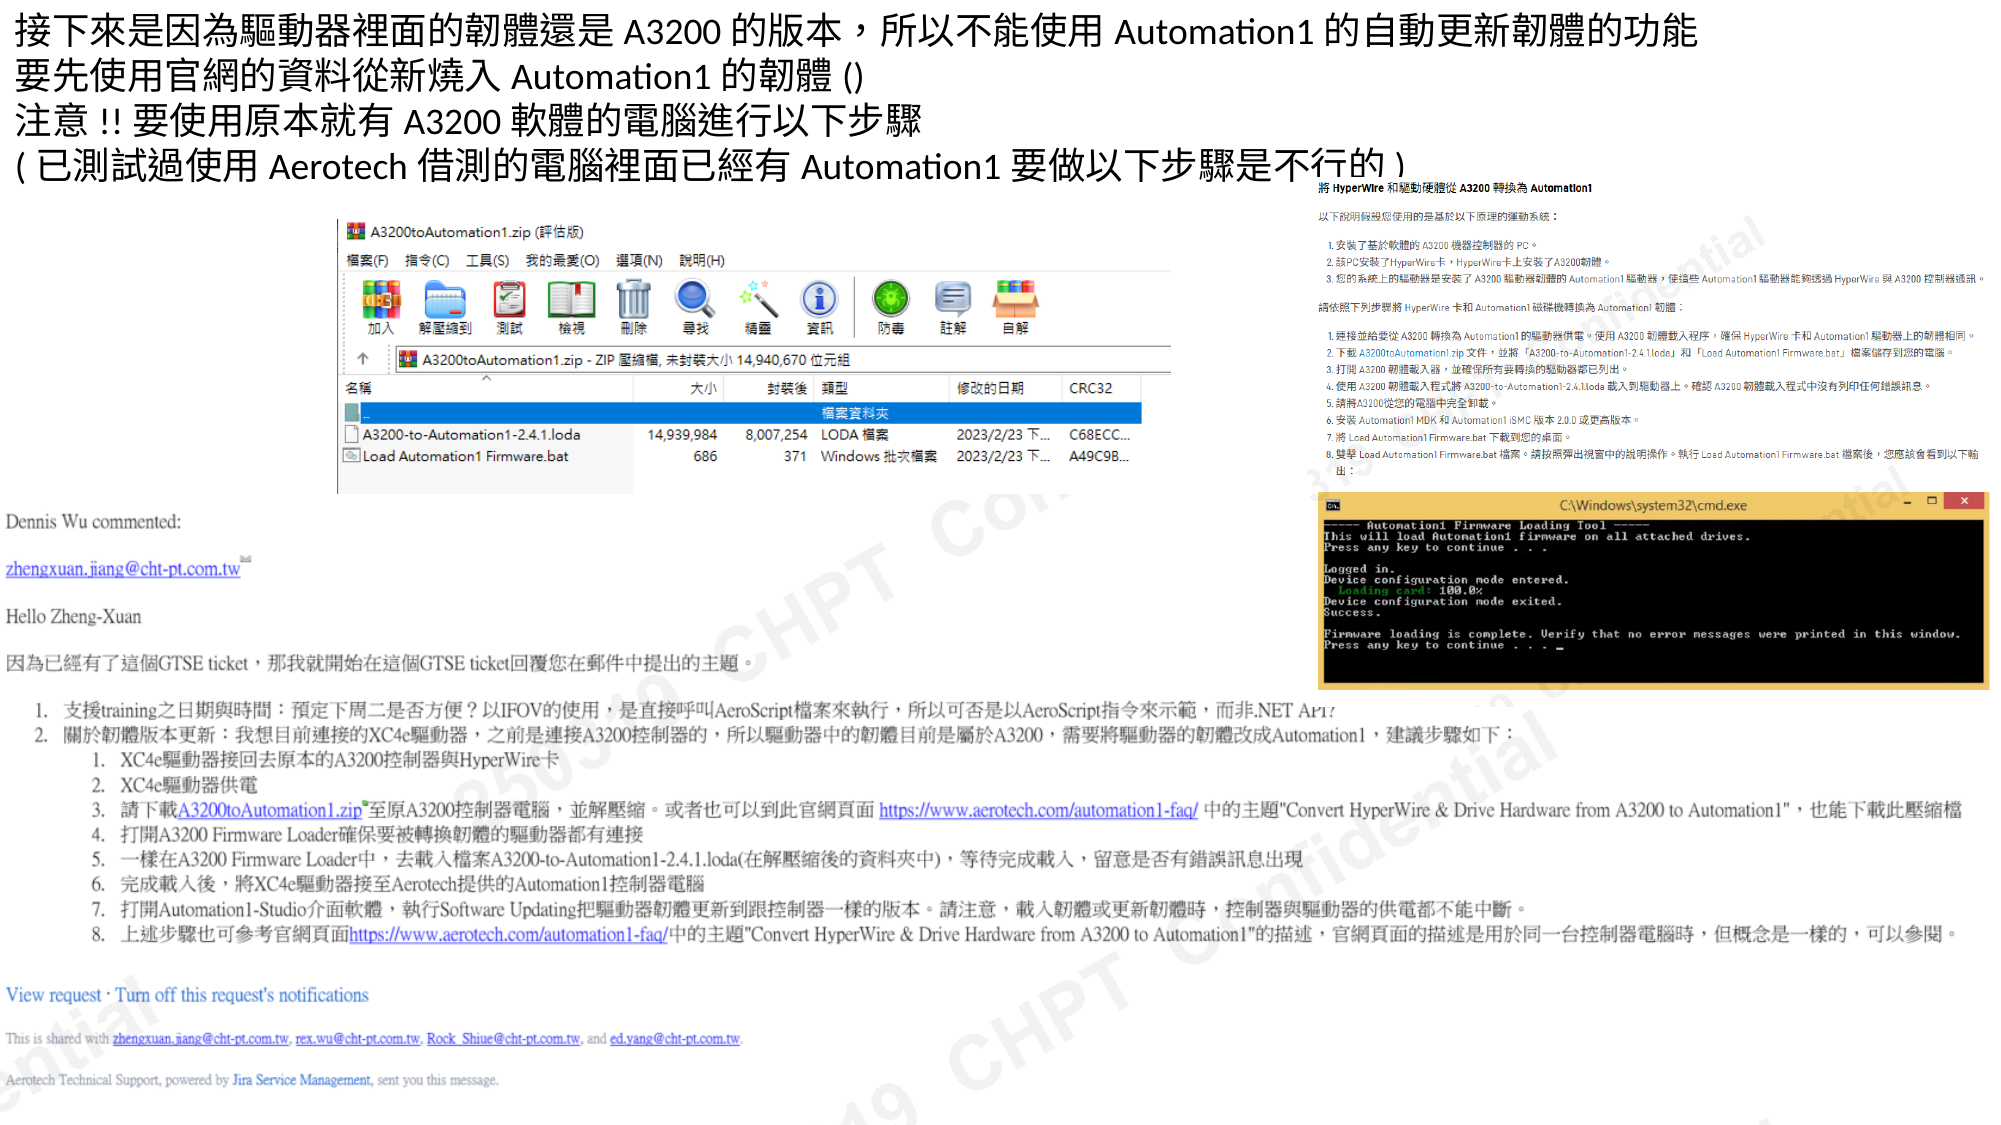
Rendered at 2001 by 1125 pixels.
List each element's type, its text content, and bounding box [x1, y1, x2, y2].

picture [0, 177, 2000, 1125]
text_box 接下來是因為驅動器裡面的韌體還是A3200的版本，所以不能使用Automation1的自動更新韌體的功能 要先使用官網的資料從新燒入Automation1的韌體() 注意!!要使用原本就有A3200軟體的電腦進行以下步驟 (已測試過使用Aerotech借測的電腦裡面已經有Automation1要做以下步驟是不行的) [0, 0, 1986, 195]
